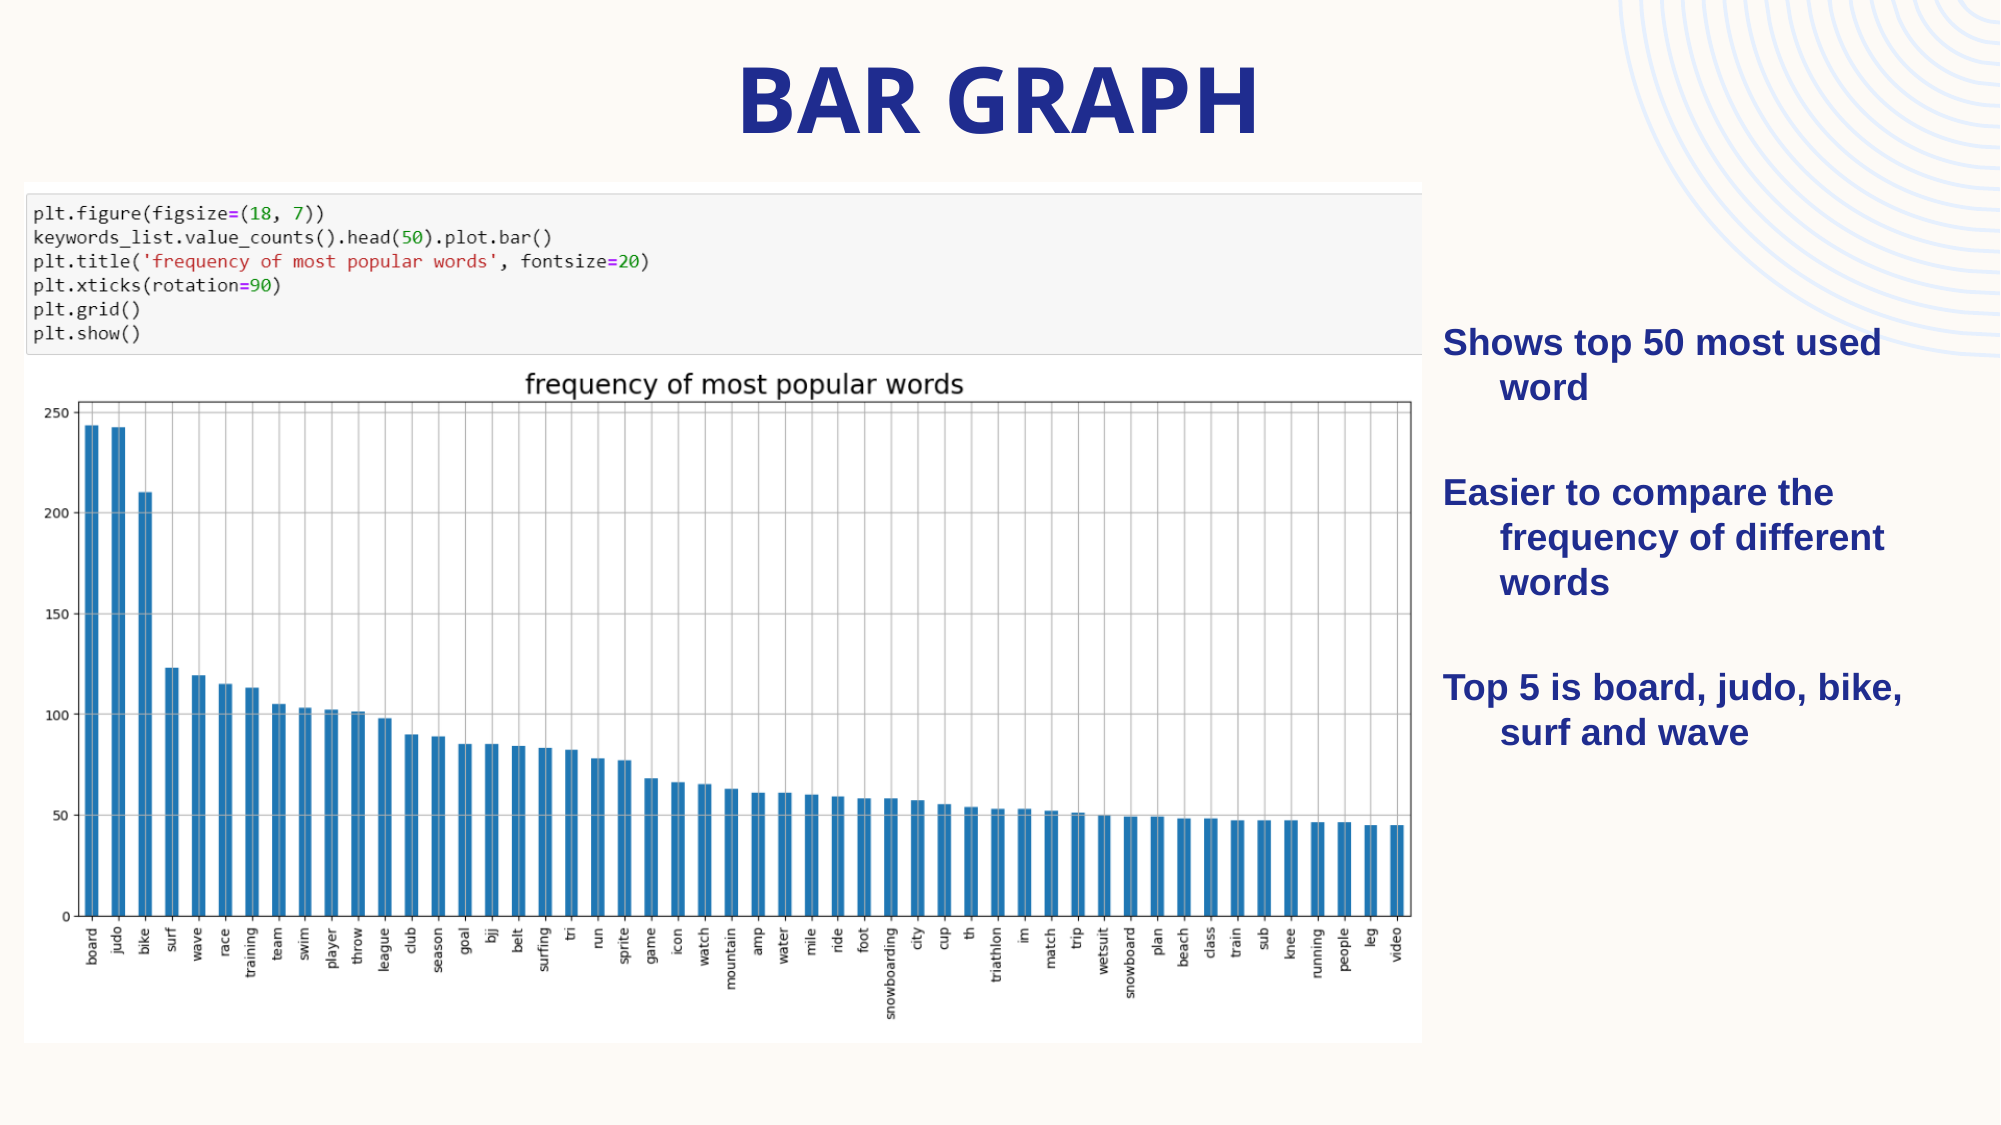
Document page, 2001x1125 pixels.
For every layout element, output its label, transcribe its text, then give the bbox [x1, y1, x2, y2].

title Bar graph [123, 34, 1875, 161]
picture [24, 182, 1422, 1044]
list Shows top 50 most used word Easier to compare the frequency of different words Top 5 is board, judo, bike, surf and wave [1370, 310, 1976, 1091]
